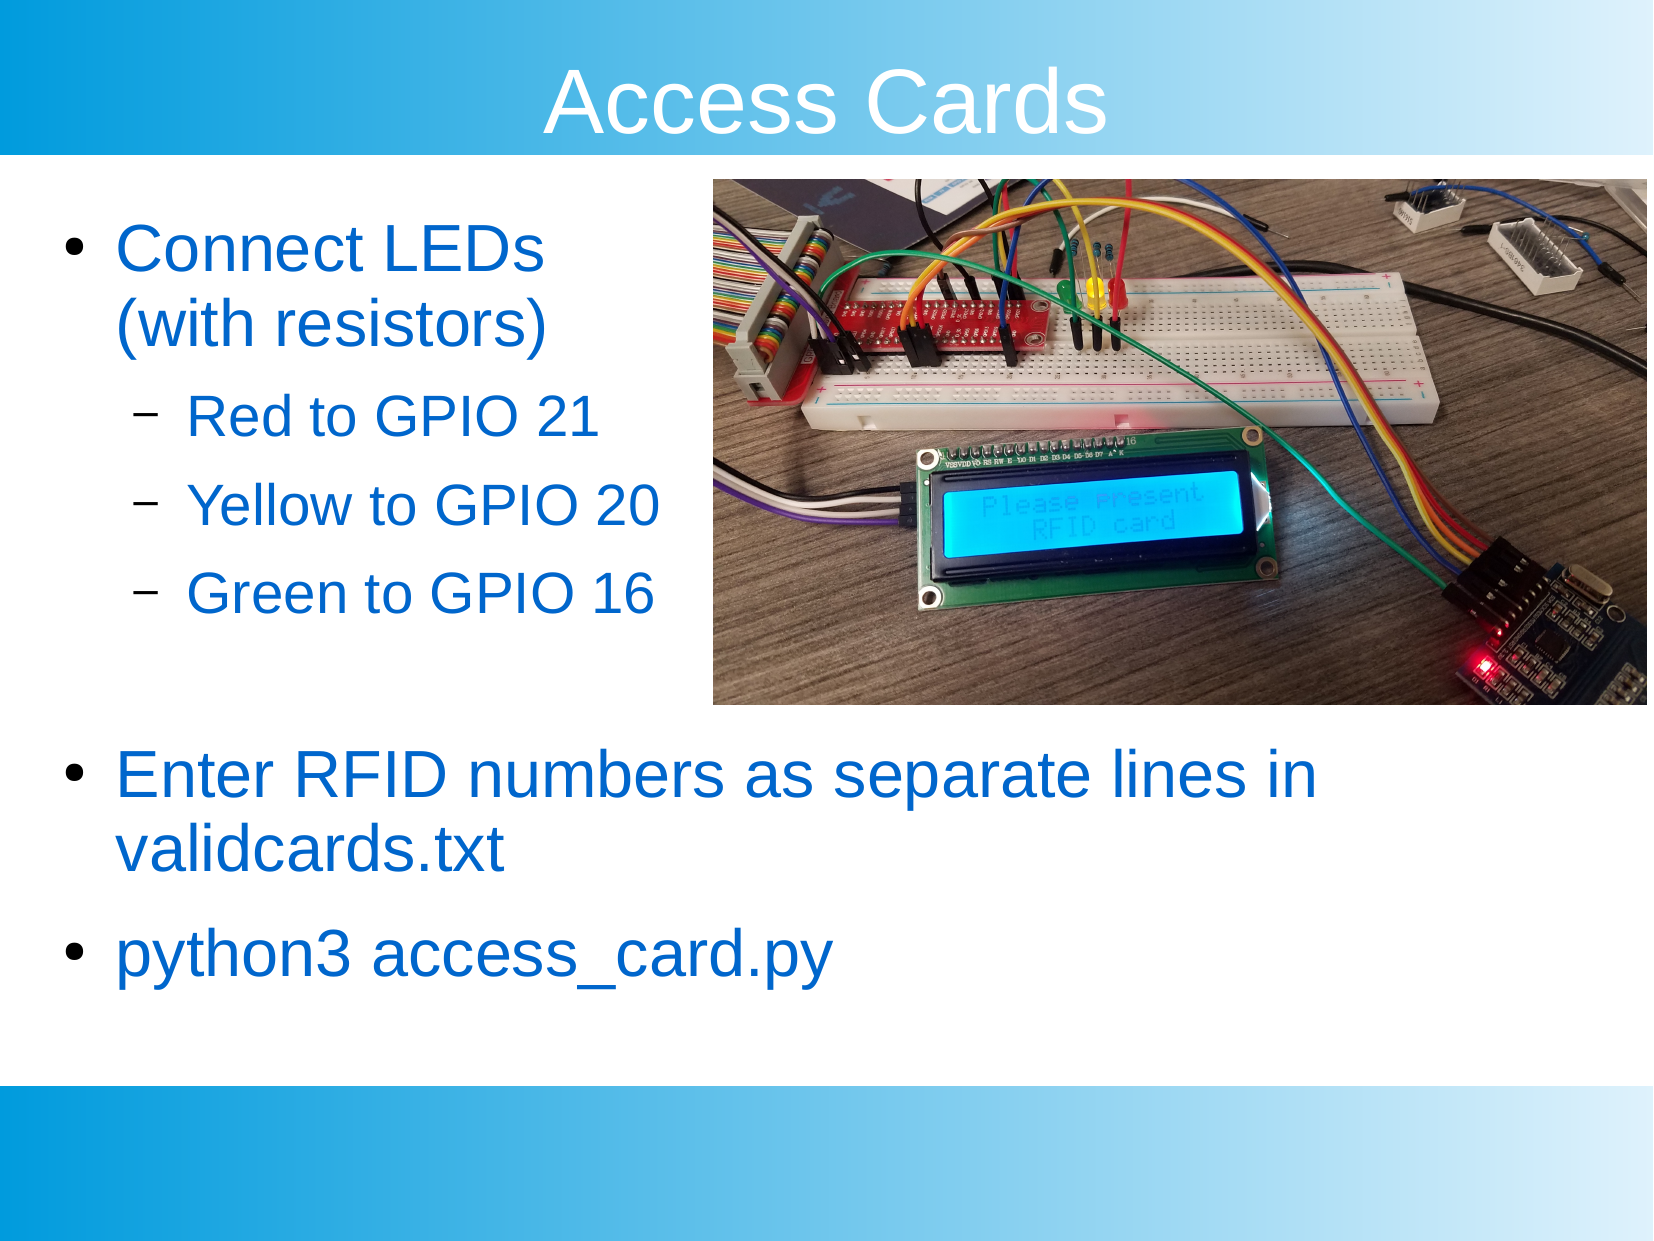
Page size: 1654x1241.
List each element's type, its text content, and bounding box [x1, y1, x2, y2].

picture [713, 179, 1647, 706]
title Access Cards [82, 49, 1571, 155]
list Connect LEDs (with resistors) Red to GPIO 21 Yellow to GPIO 20 Green to GPIO 16 Enter RFID numbers as separate lines in validcards.txt python3 access_card.py [45, 210, 1534, 1051]
